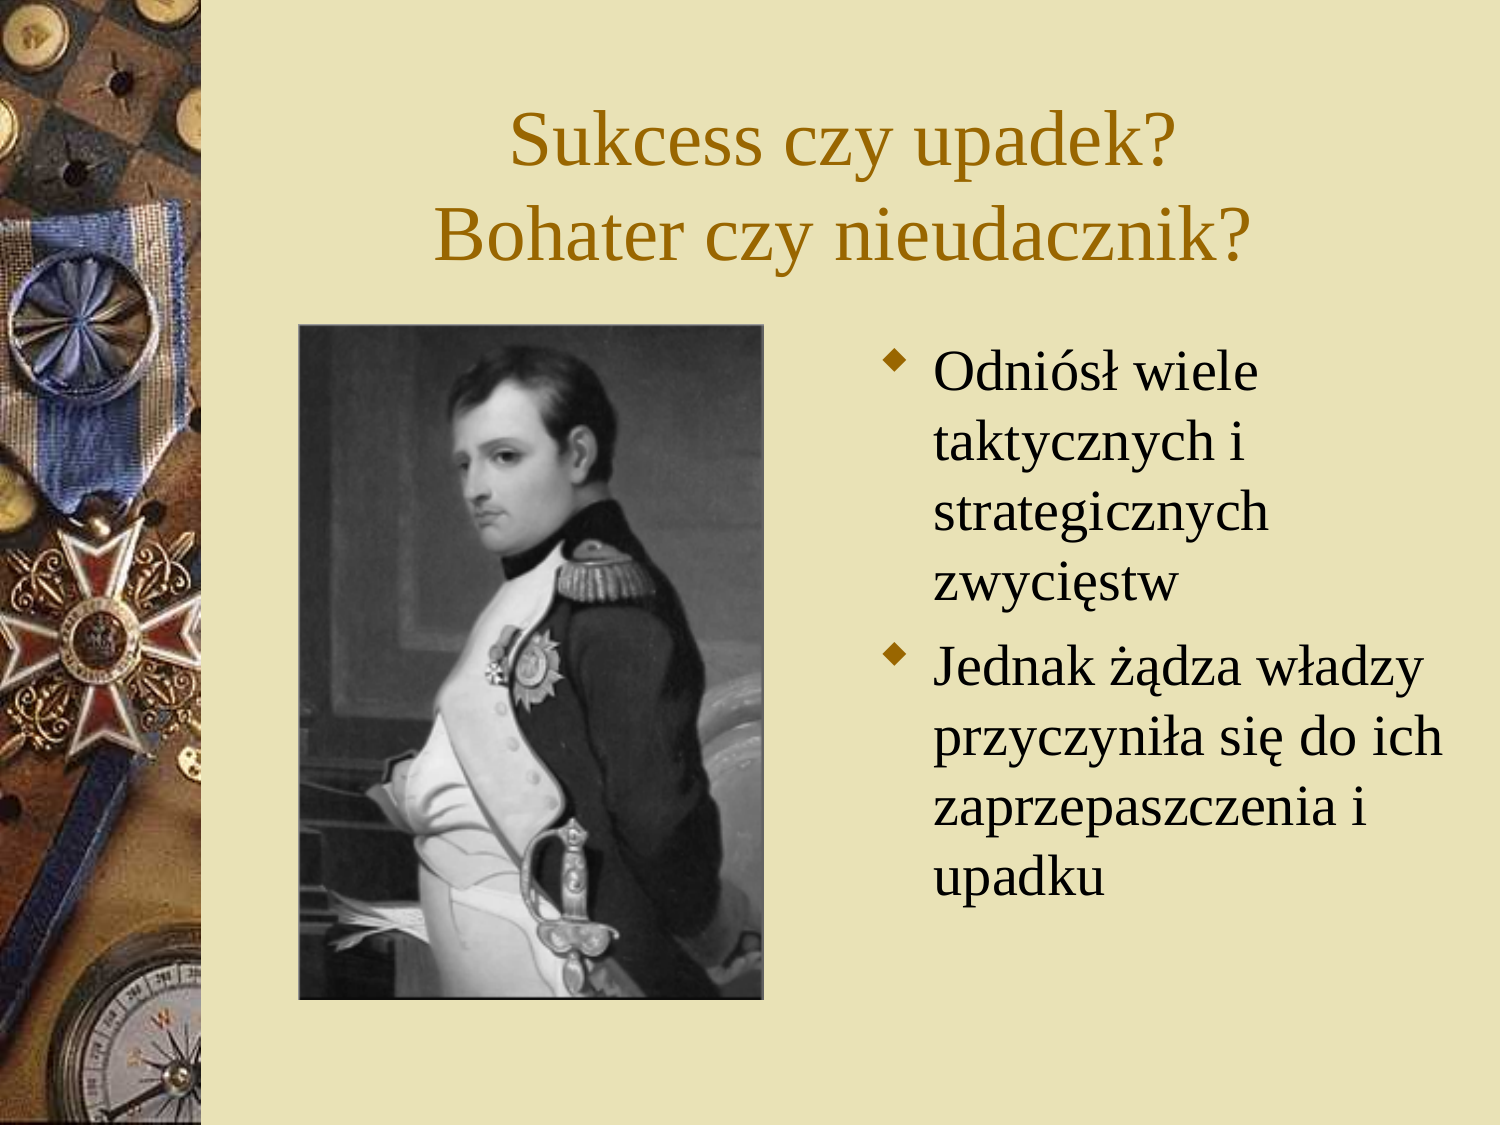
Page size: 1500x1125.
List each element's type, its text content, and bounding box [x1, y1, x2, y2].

text_box Sukcess czy upadek? Bohater czy nieudacznik? [224, 87, 1463, 276]
picture [298, 324, 764, 1000]
text_box Odniósł wiele taktycznych i strategicznych zwycięstw Jednak żądza władzy przyczyniła się do ich zaprzepaszczenia i upadku [862, 324, 1476, 1001]
picture [0, 0, 201, 1125]
